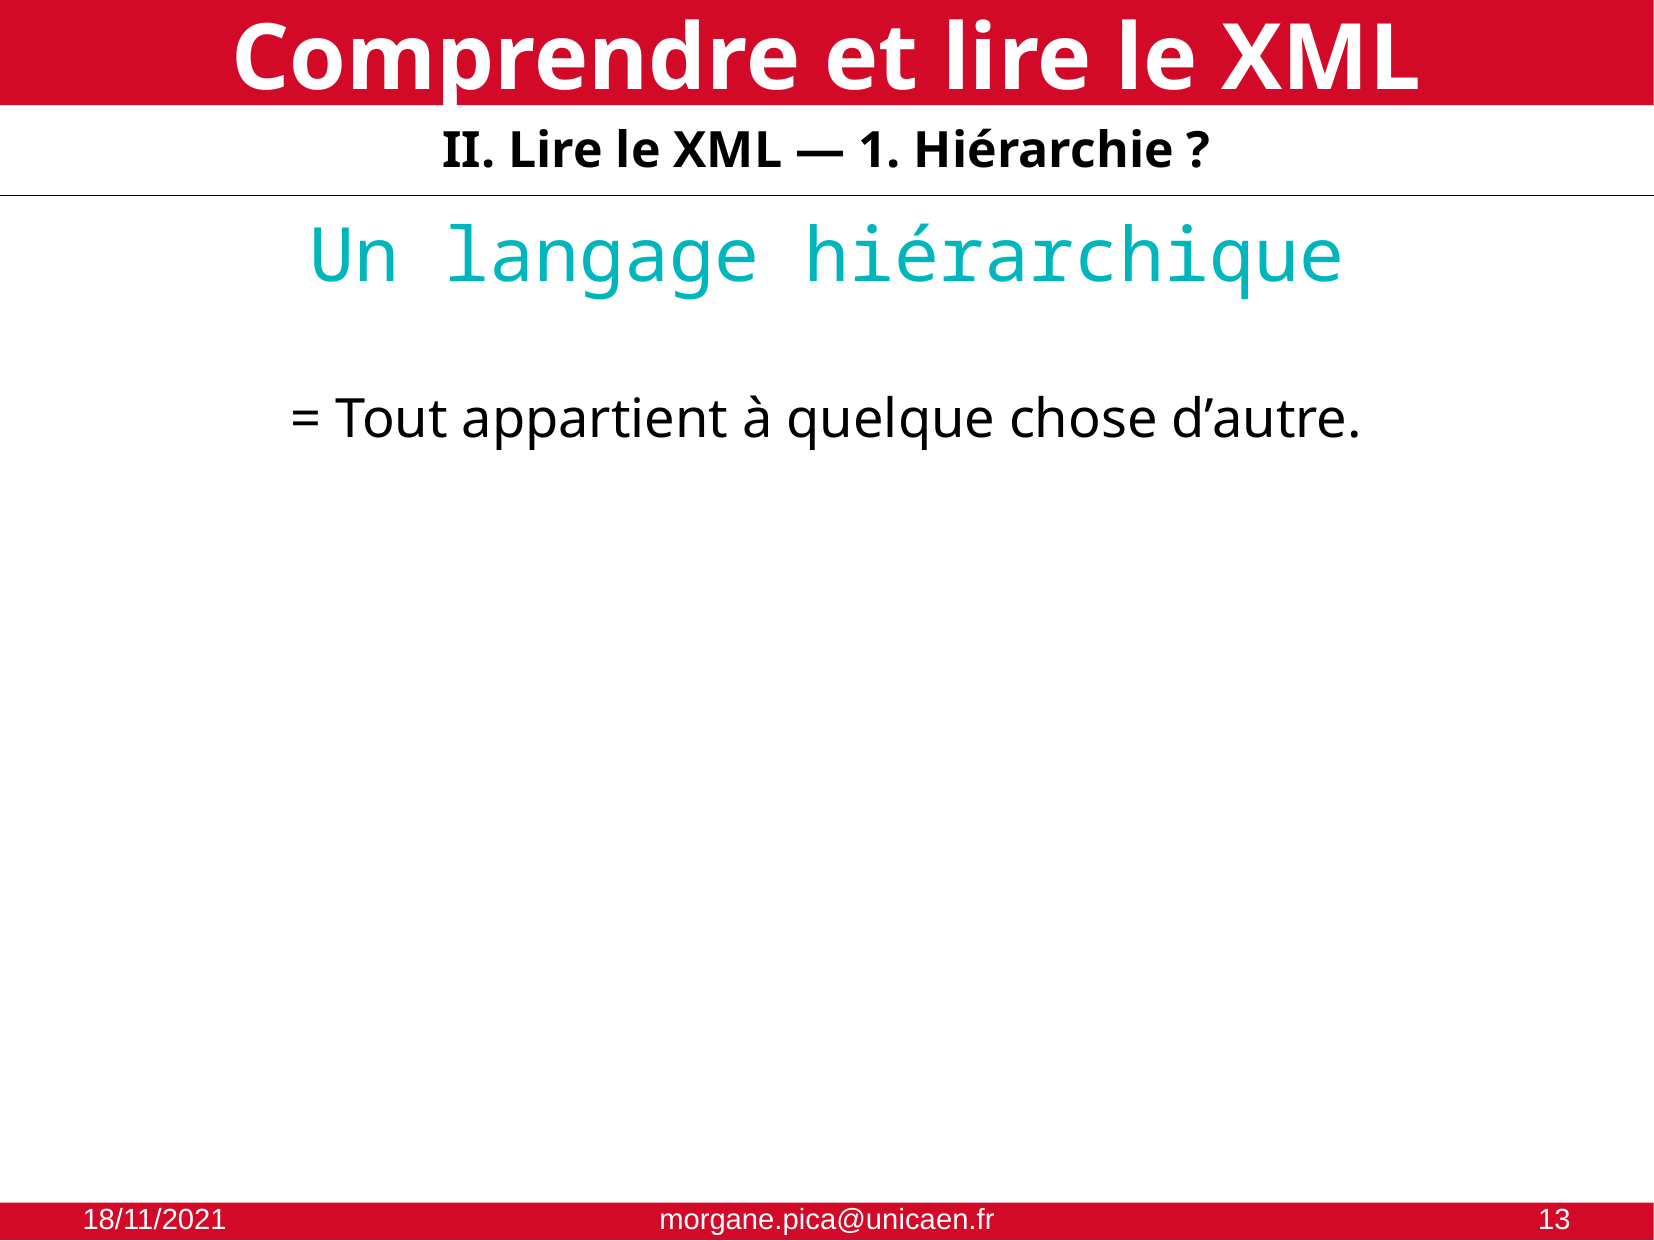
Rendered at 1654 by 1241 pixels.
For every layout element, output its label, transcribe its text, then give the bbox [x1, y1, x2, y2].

title Comprendre et lire le XML [0, 0, 1654, 106]
text_box Un langage hiérarchique [161, 196, 1493, 284]
text_box = Tout appartient à quelque chose d’autre. [120, 372, 1534, 448]
title II. Lire le XML — 1. Hiérarchie ? [0, 106, 1654, 191]
